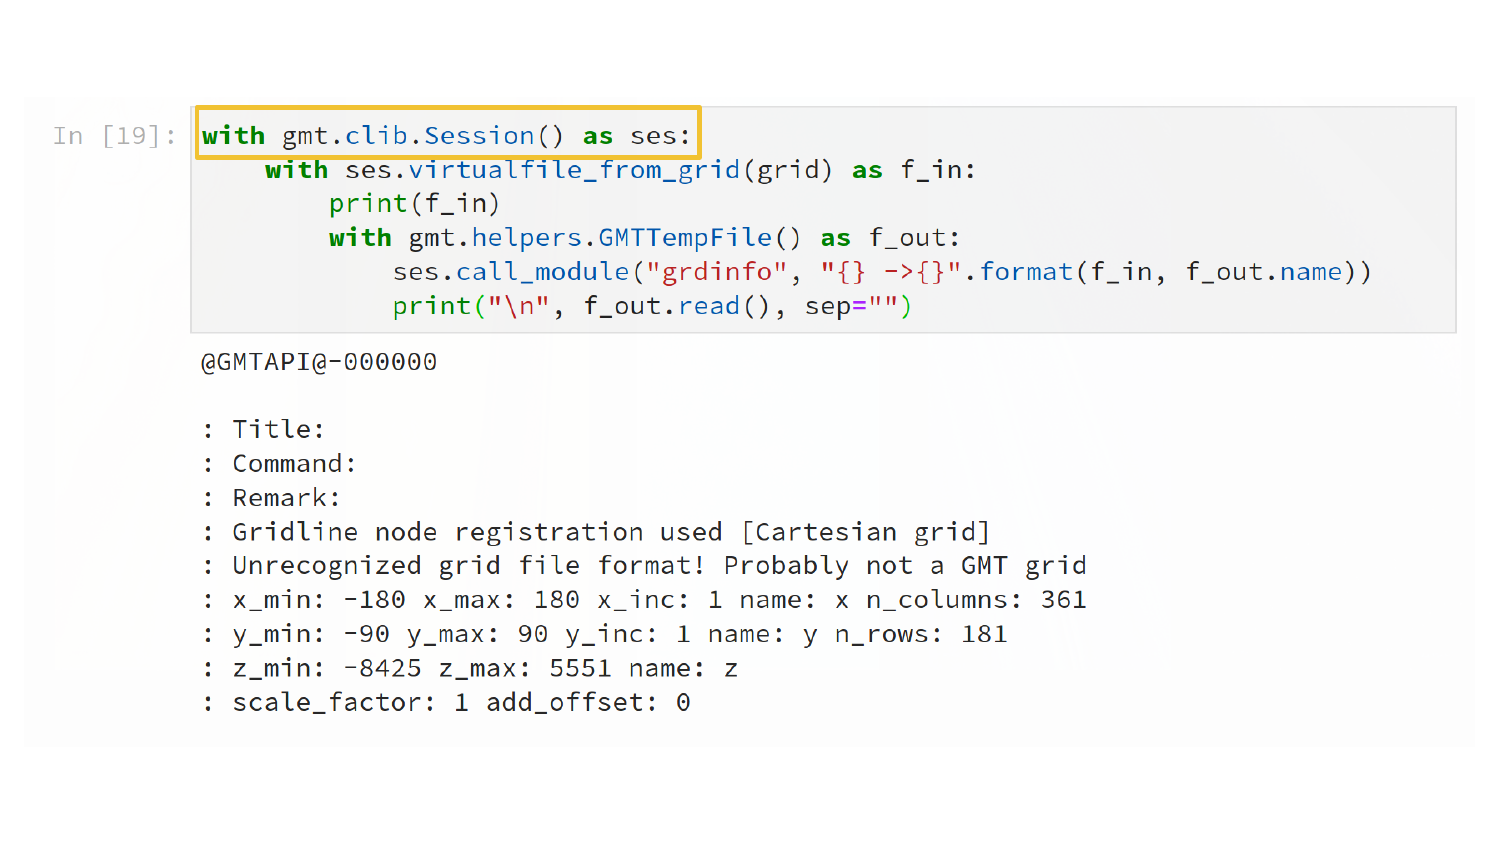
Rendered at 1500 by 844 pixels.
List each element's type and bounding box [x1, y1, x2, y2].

picture [24, 97, 1475, 747]
